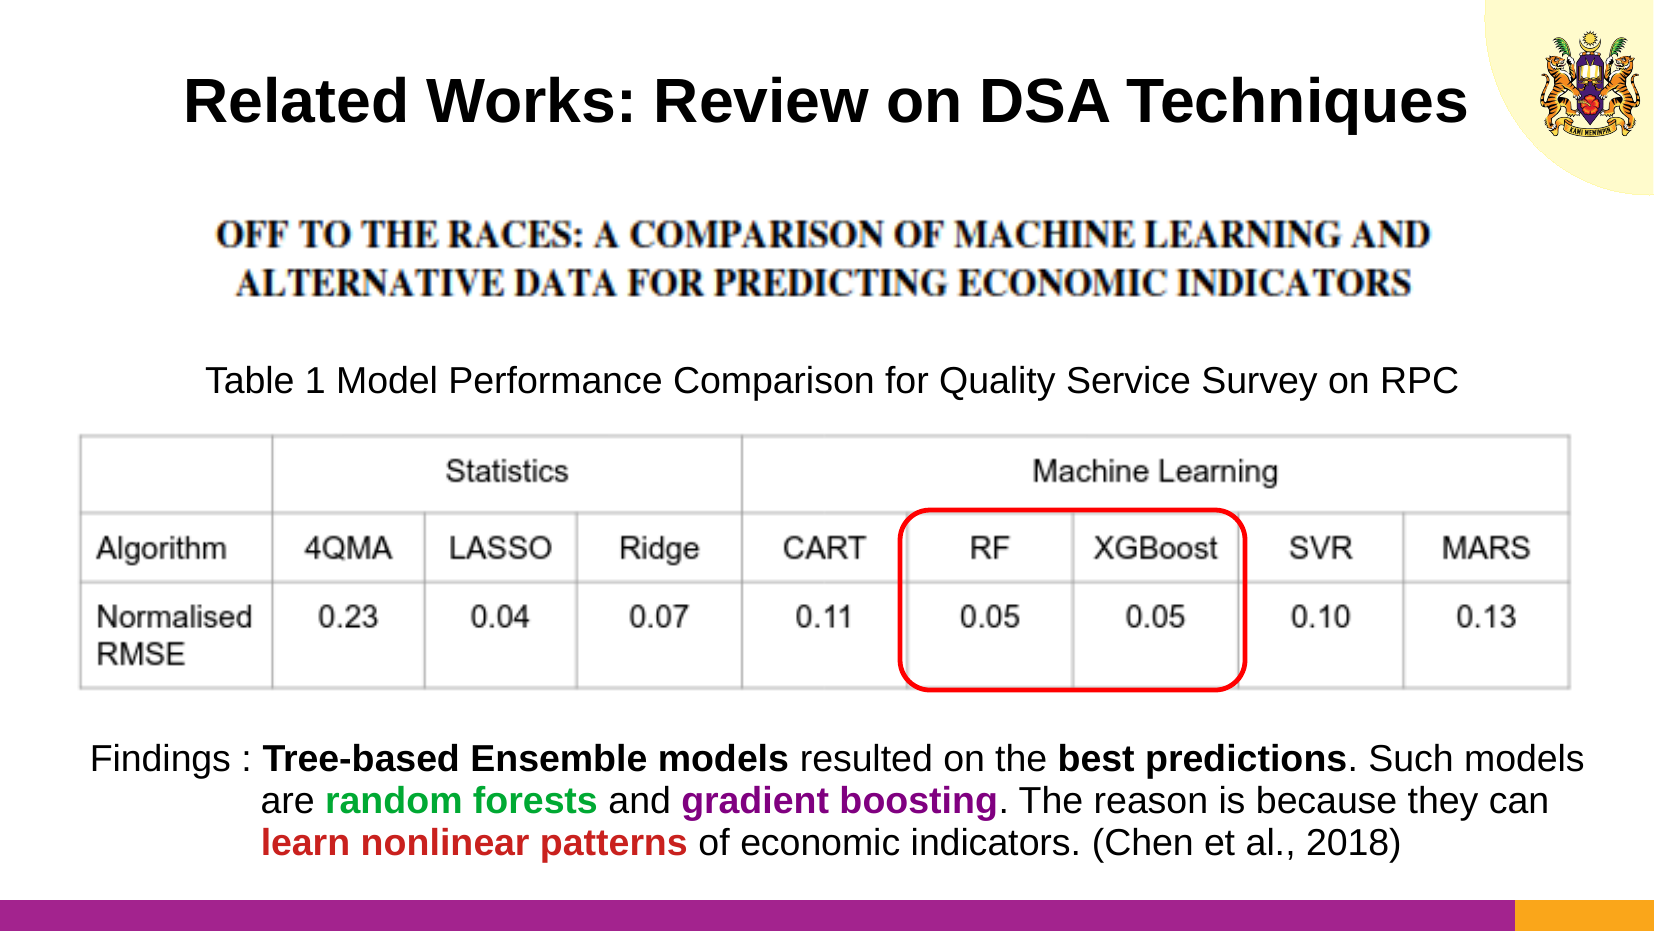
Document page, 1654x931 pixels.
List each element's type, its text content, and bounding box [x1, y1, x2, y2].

picture [70, 420, 1584, 703]
text_box Related Works: Review on DSA Techniques [83, 37, 1557, 166]
text_box [1484, 0, 1654, 196]
text_box Findings : Tree-based Ensemble models resulted on the best predictions. Such models are random forests and gradient boosting. The reason is because they can learn nonlinear patterns of economic indicators. (Chen et al., 2018) [75, 730, 1654, 913]
text_box [0, 900, 1654, 931]
picture [1540, 30, 1642, 137]
picture [189, 189, 1465, 332]
text_box Table 1 Model Performance Comparison for Quality Service Survey on RPC [75, 352, 1591, 410]
